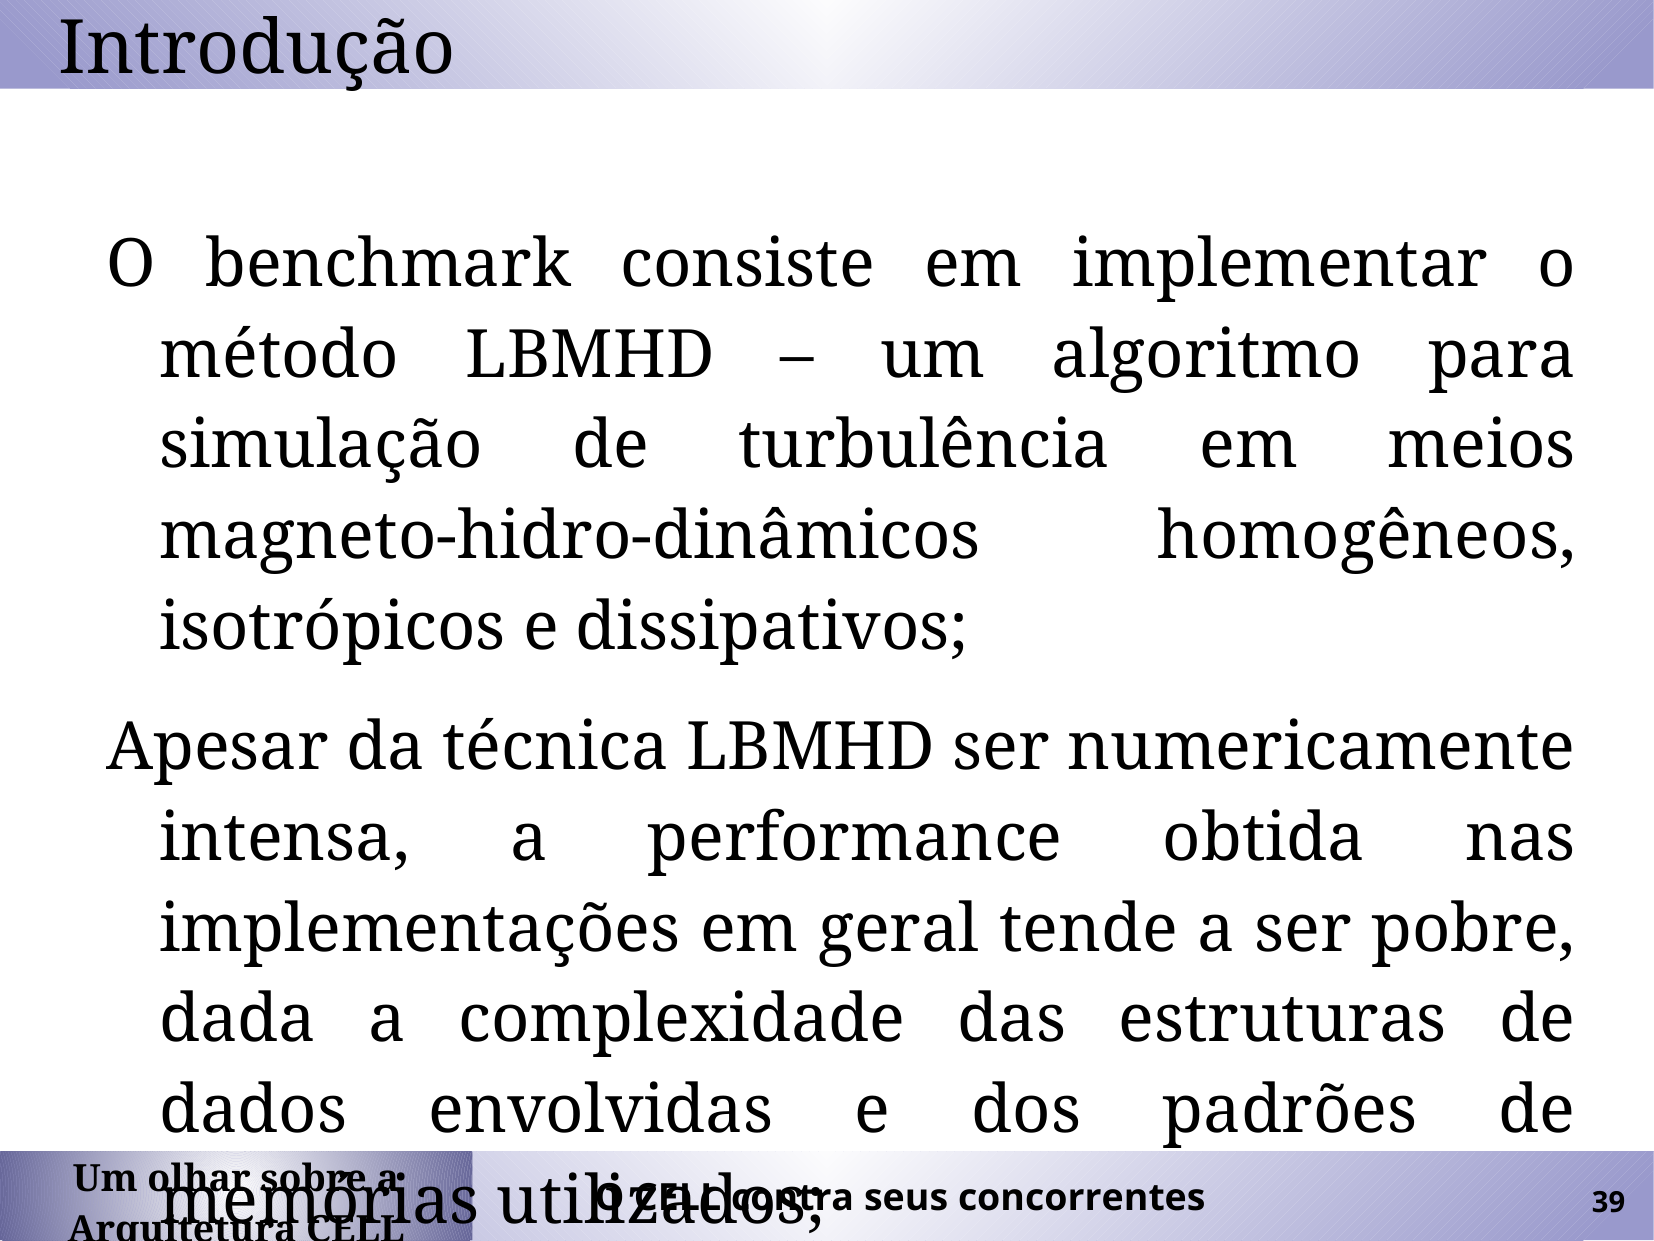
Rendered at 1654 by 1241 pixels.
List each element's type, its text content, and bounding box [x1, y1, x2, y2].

list O benchmark consiste em implementar o método LBMHD – um algoritmo para simulação de turbulência em meios magneto-hidro-dinâmicos homogêneos, isotrópicos e dissipativos; Apesar da técnica LBMHD ser numericamente intensa, a performance obtida nas implementações em geral tende a ser pobre, dada a complexidade das estruturas de dados envolvidas e dos padrões de memórias utilizados; [88, 215, 1577, 1019]
text_box O CELL contra seus concorrentes [501, 1151, 1300, 1241]
title Introdução [59, 6, 1447, 82]
